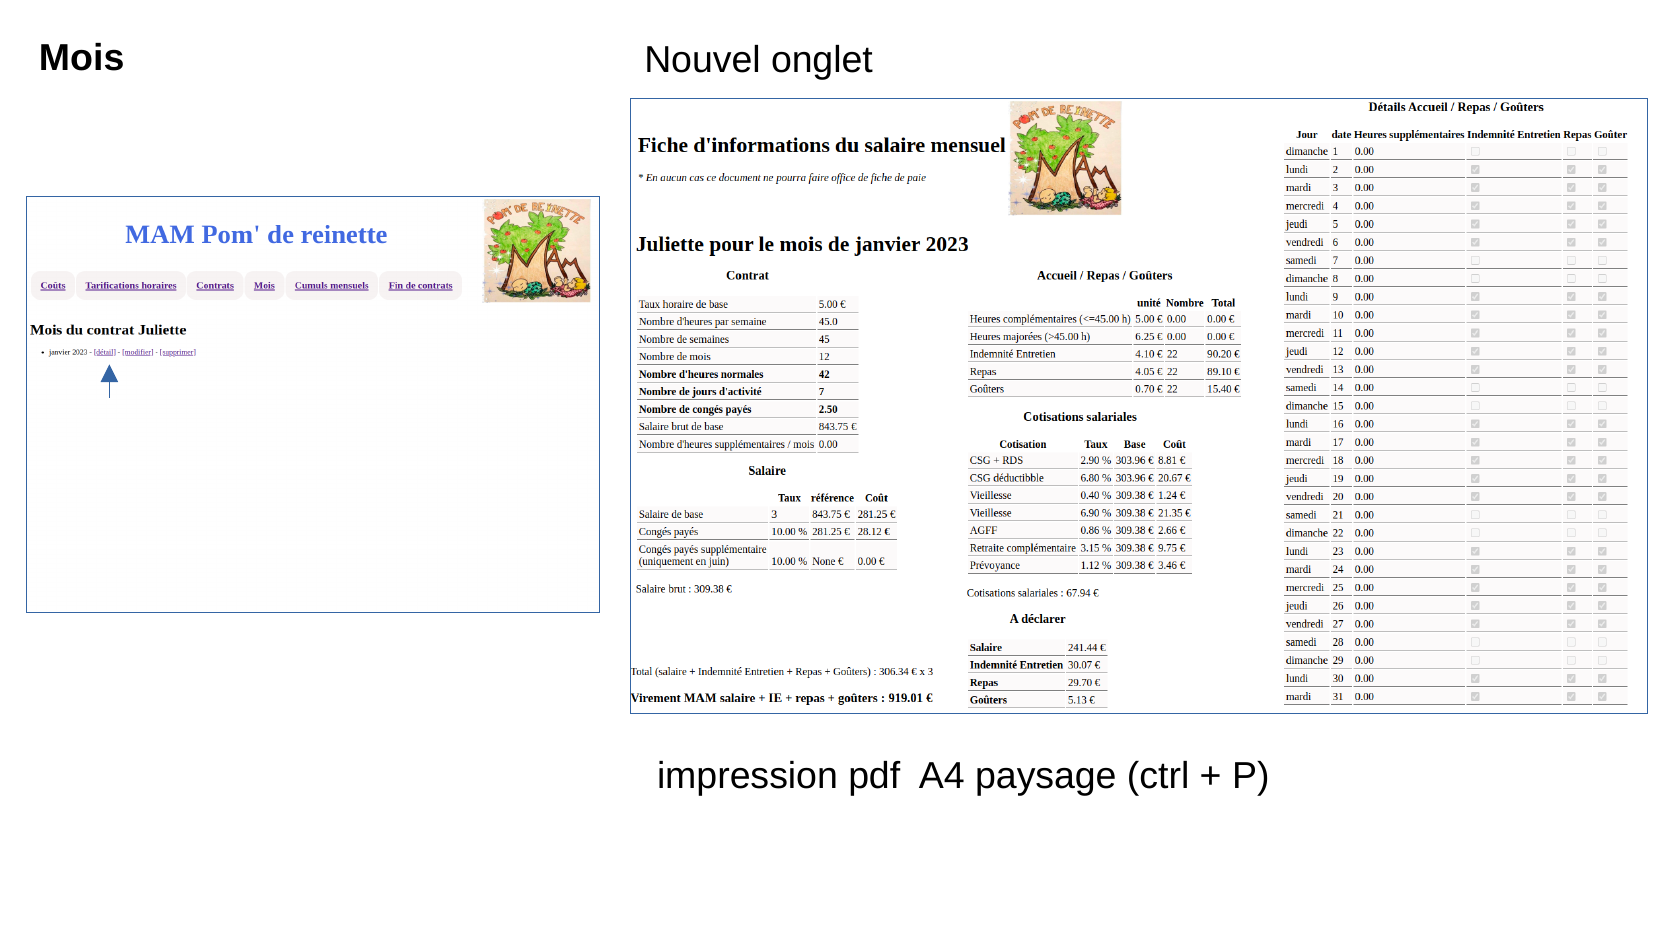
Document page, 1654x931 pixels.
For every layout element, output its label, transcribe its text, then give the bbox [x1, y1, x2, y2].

picture [630, 98, 1648, 714]
picture [26, 196, 600, 613]
text_box Nouvel onglet [629, 31, 888, 89]
text_box Mois [24, 28, 153, 91]
text_box impression pdf A4 paysage (ctrl + P) [631, 747, 1286, 805]
